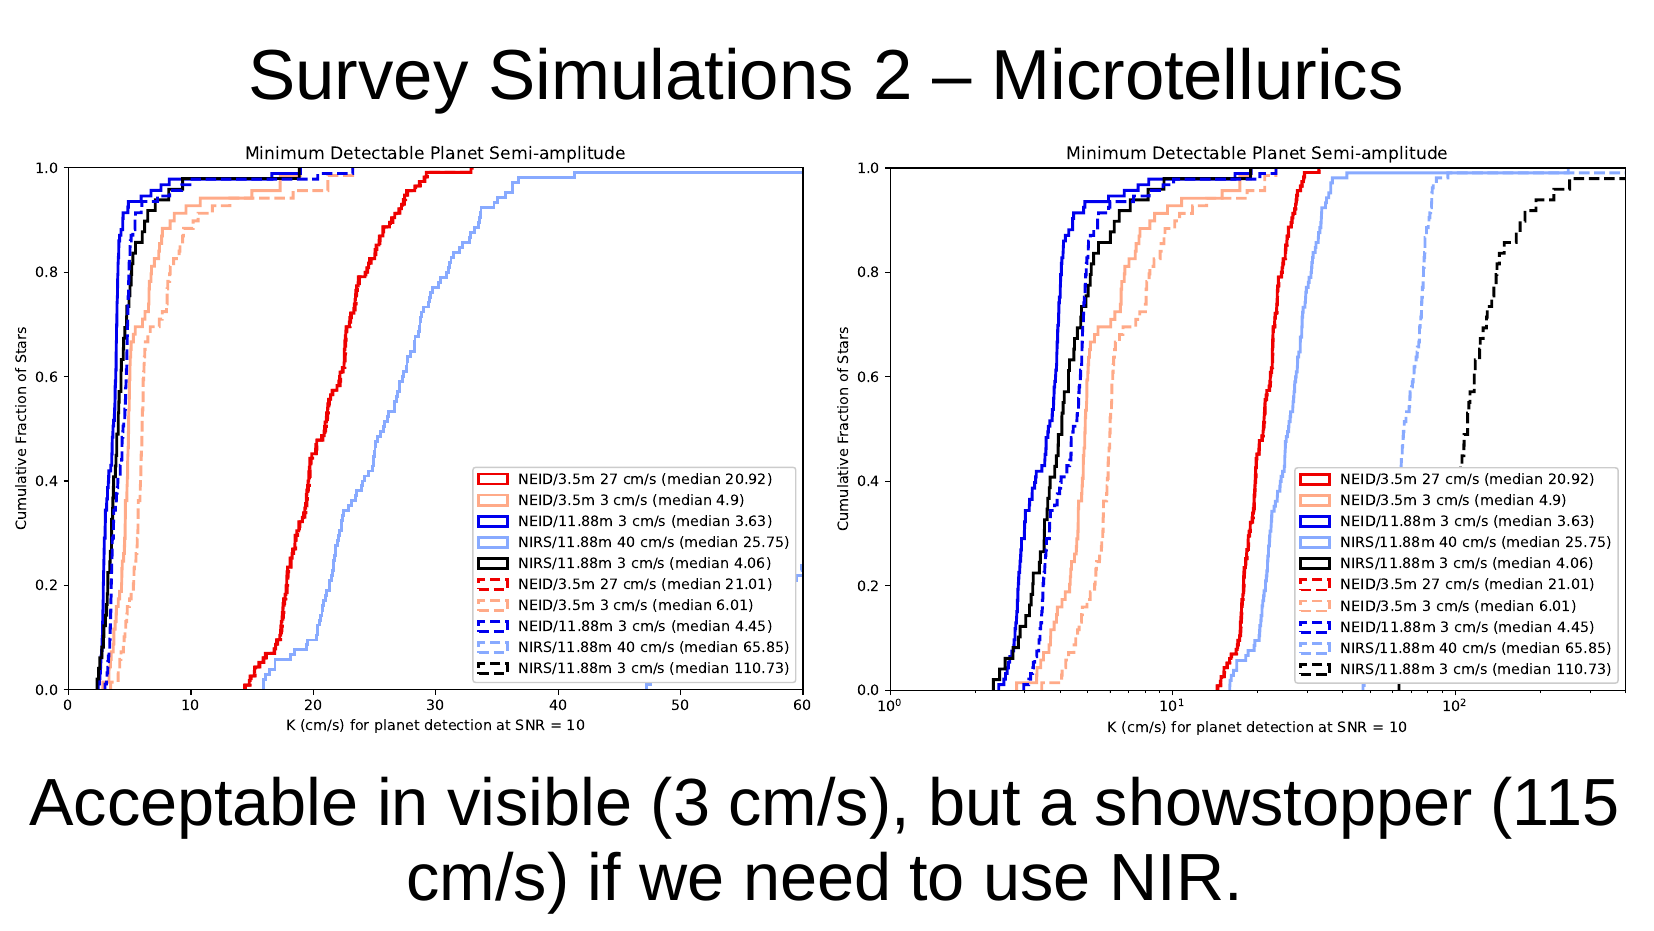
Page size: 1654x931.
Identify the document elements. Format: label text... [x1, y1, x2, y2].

title Survey Simulations 2 – Microtellurics [0, 0, 1654, 151]
text_box Acceptable in visible (3 cm/s), but a showstopper (115 cm/s) if we need to use NIR. [0, 750, 1651, 931]
picture [0, 129, 1651, 750]
